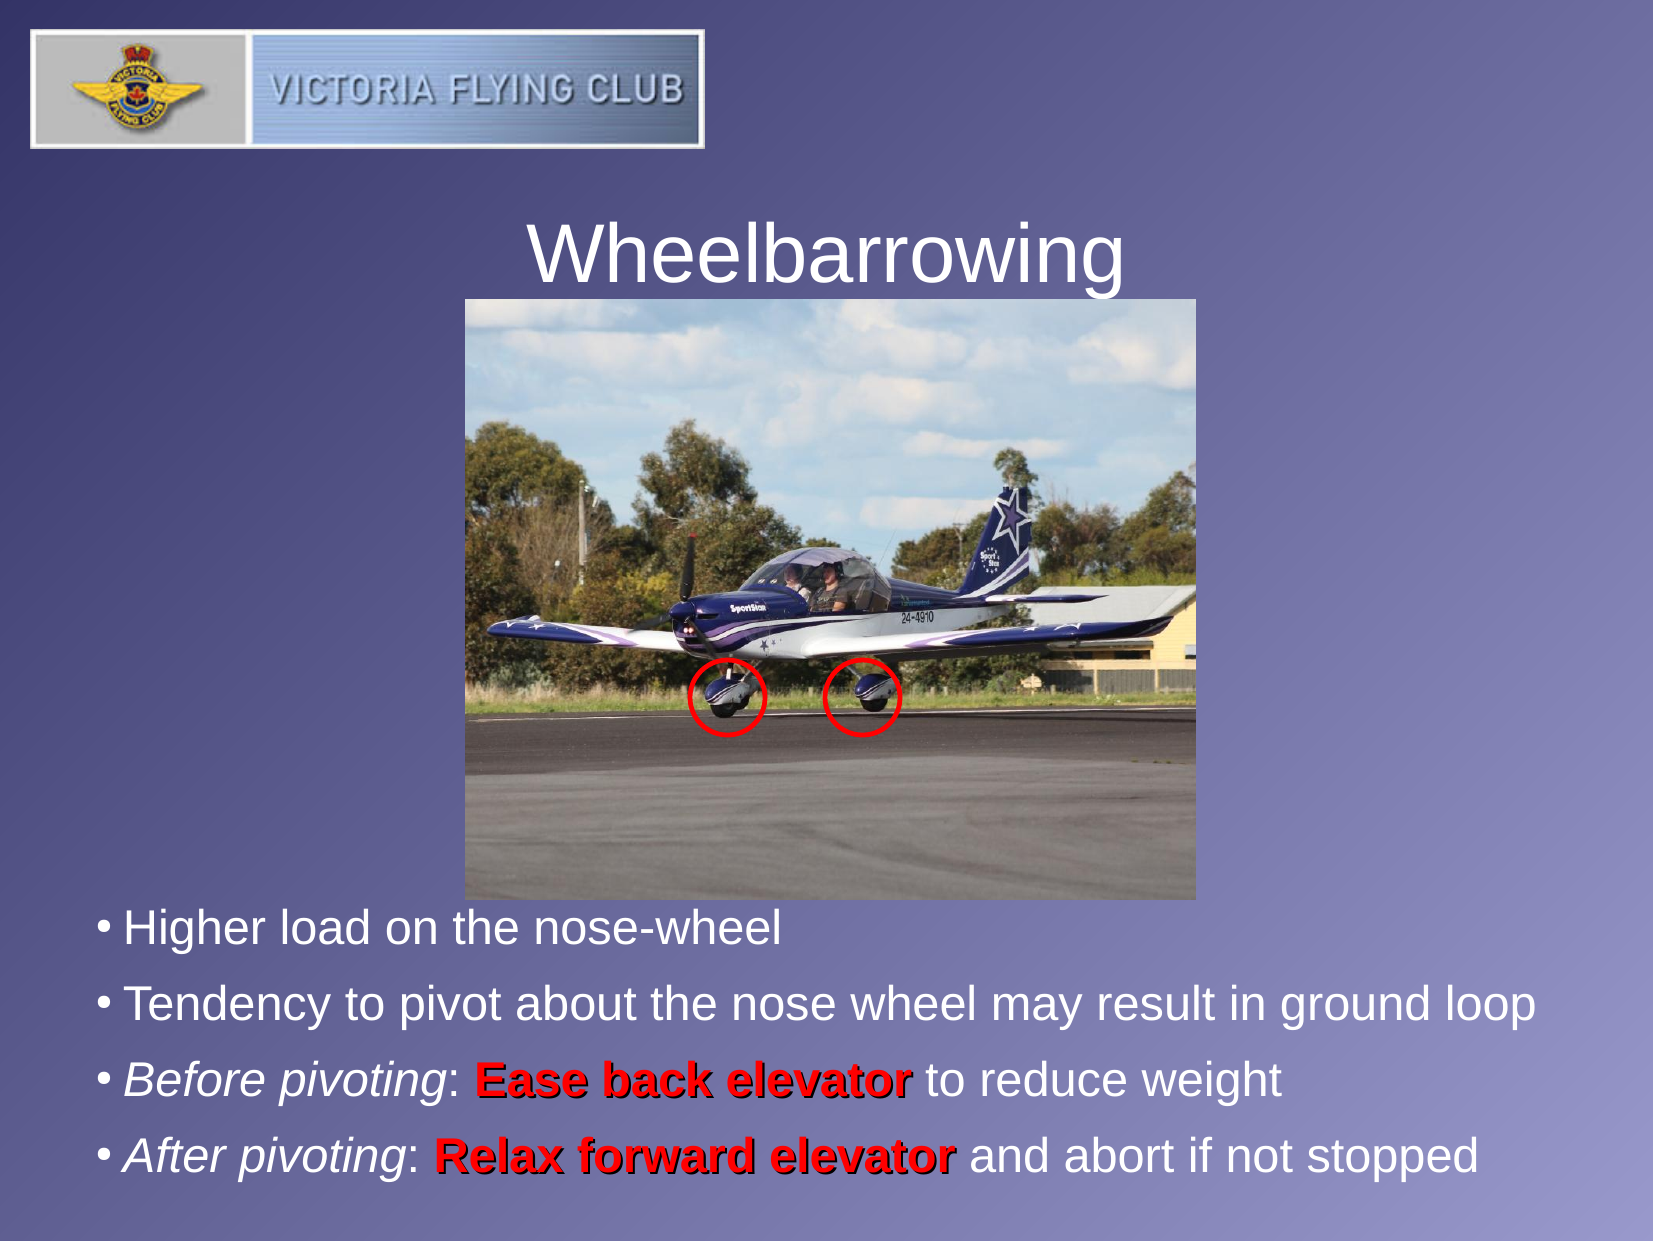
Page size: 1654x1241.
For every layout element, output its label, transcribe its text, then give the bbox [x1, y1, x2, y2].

picture [30, 29, 705, 149]
title Wheelbarrowing [82, 150, 1571, 358]
list Higher load on the nose-wheel Tendency to pivot about the nose wheel may result in ground loop Before pivoting: Ease back elevator to reduce weight After pivoting: Relax forward elevator and abort if not stopped [82, 900, 1571, 1201]
picture [465, 299, 1196, 900]
